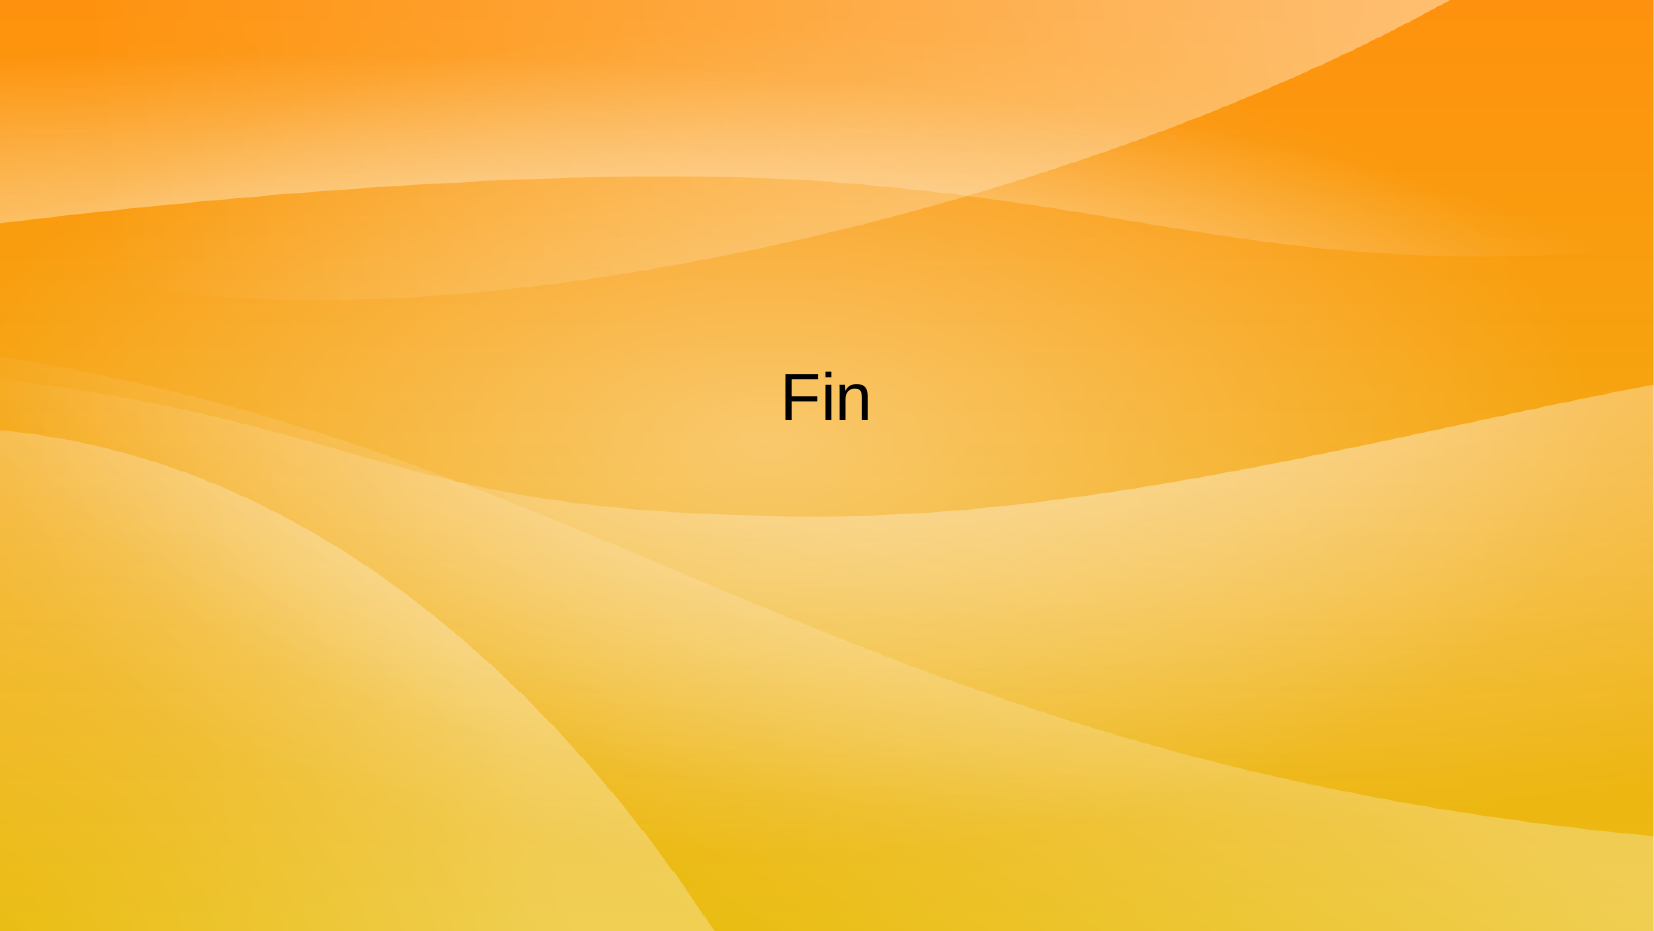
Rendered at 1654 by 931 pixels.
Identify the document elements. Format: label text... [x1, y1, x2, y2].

picture [0, 0, 1654, 931]
subtitle Fin [82, 37, 1571, 757]
